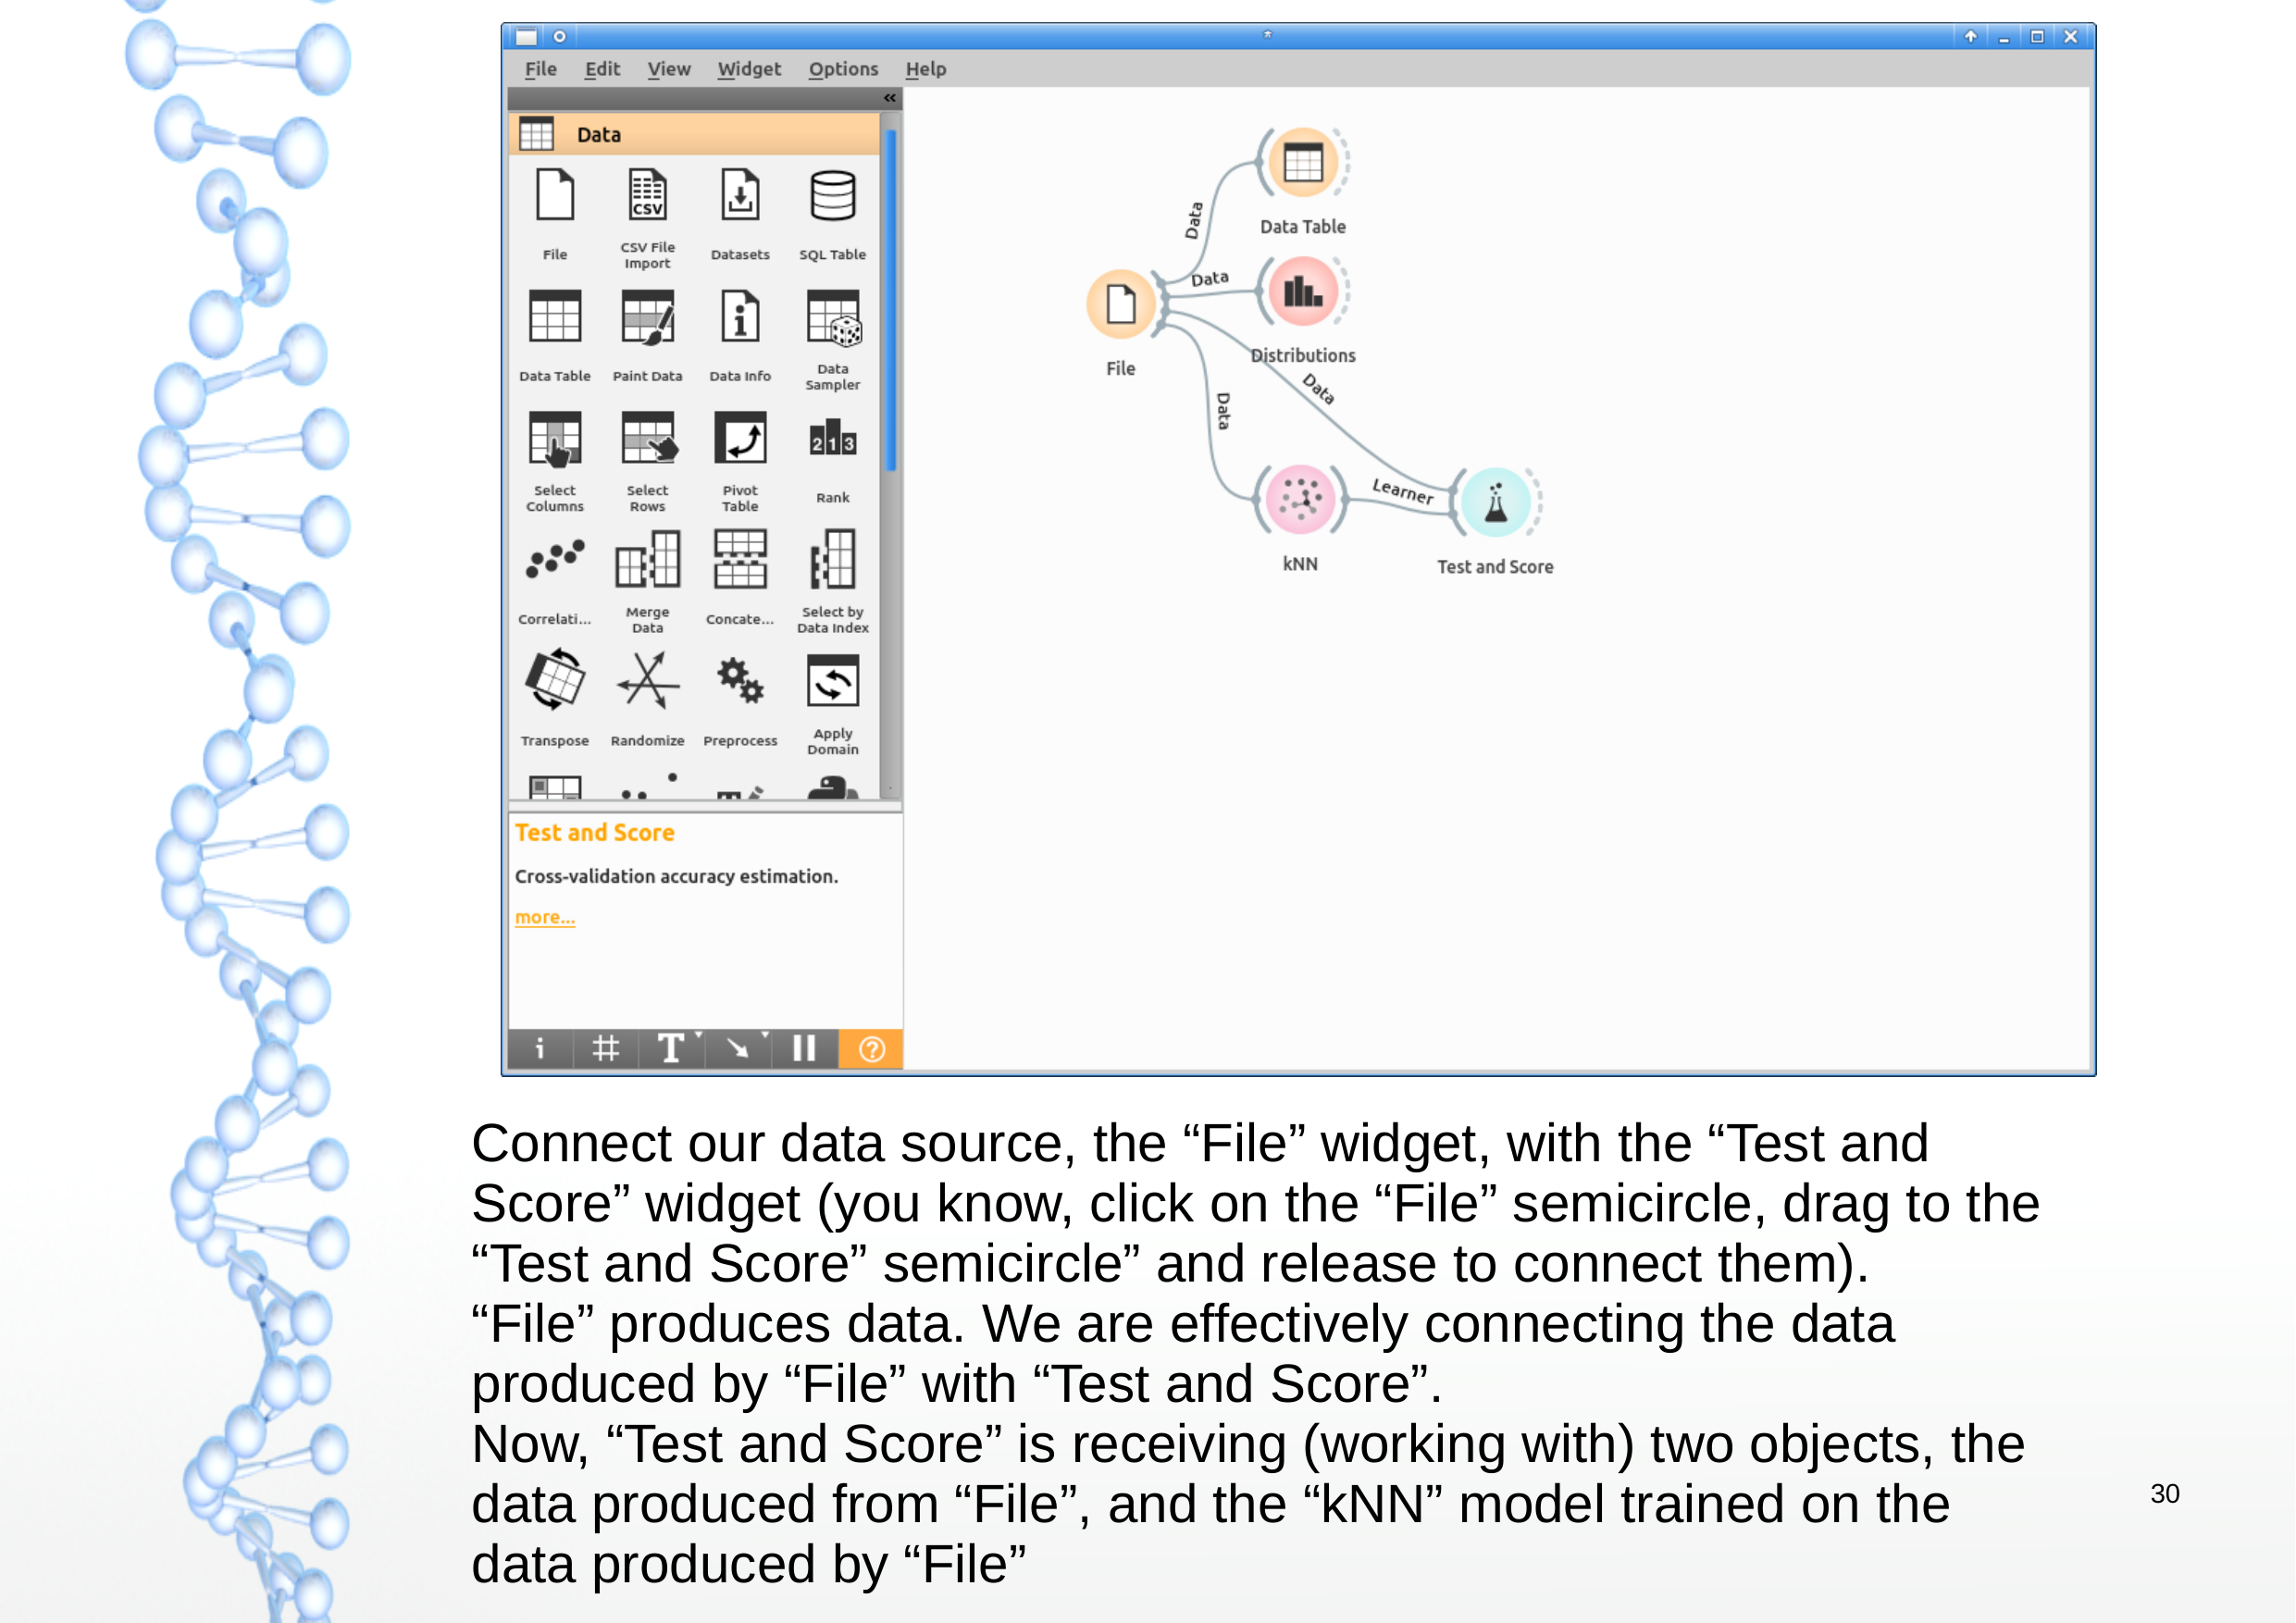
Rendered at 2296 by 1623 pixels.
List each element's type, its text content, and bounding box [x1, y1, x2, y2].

picture [0, 0, 2296, 1623]
text_box Connect our data source, the “File” widget, with the “Test and Score” widget (you know, click on the “File” semicircle, drag to the “Test and Score” semicircle” and release to connect them). “File” produces data. We are effectively connecting the data produced by “File” with “Test and Score”. Now, “Test and Score” is receiving (working with) two objects, the data produced from “File”, and the “kNN” model trained on the data produced by “File” [458, 1106, 2083, 1602]
